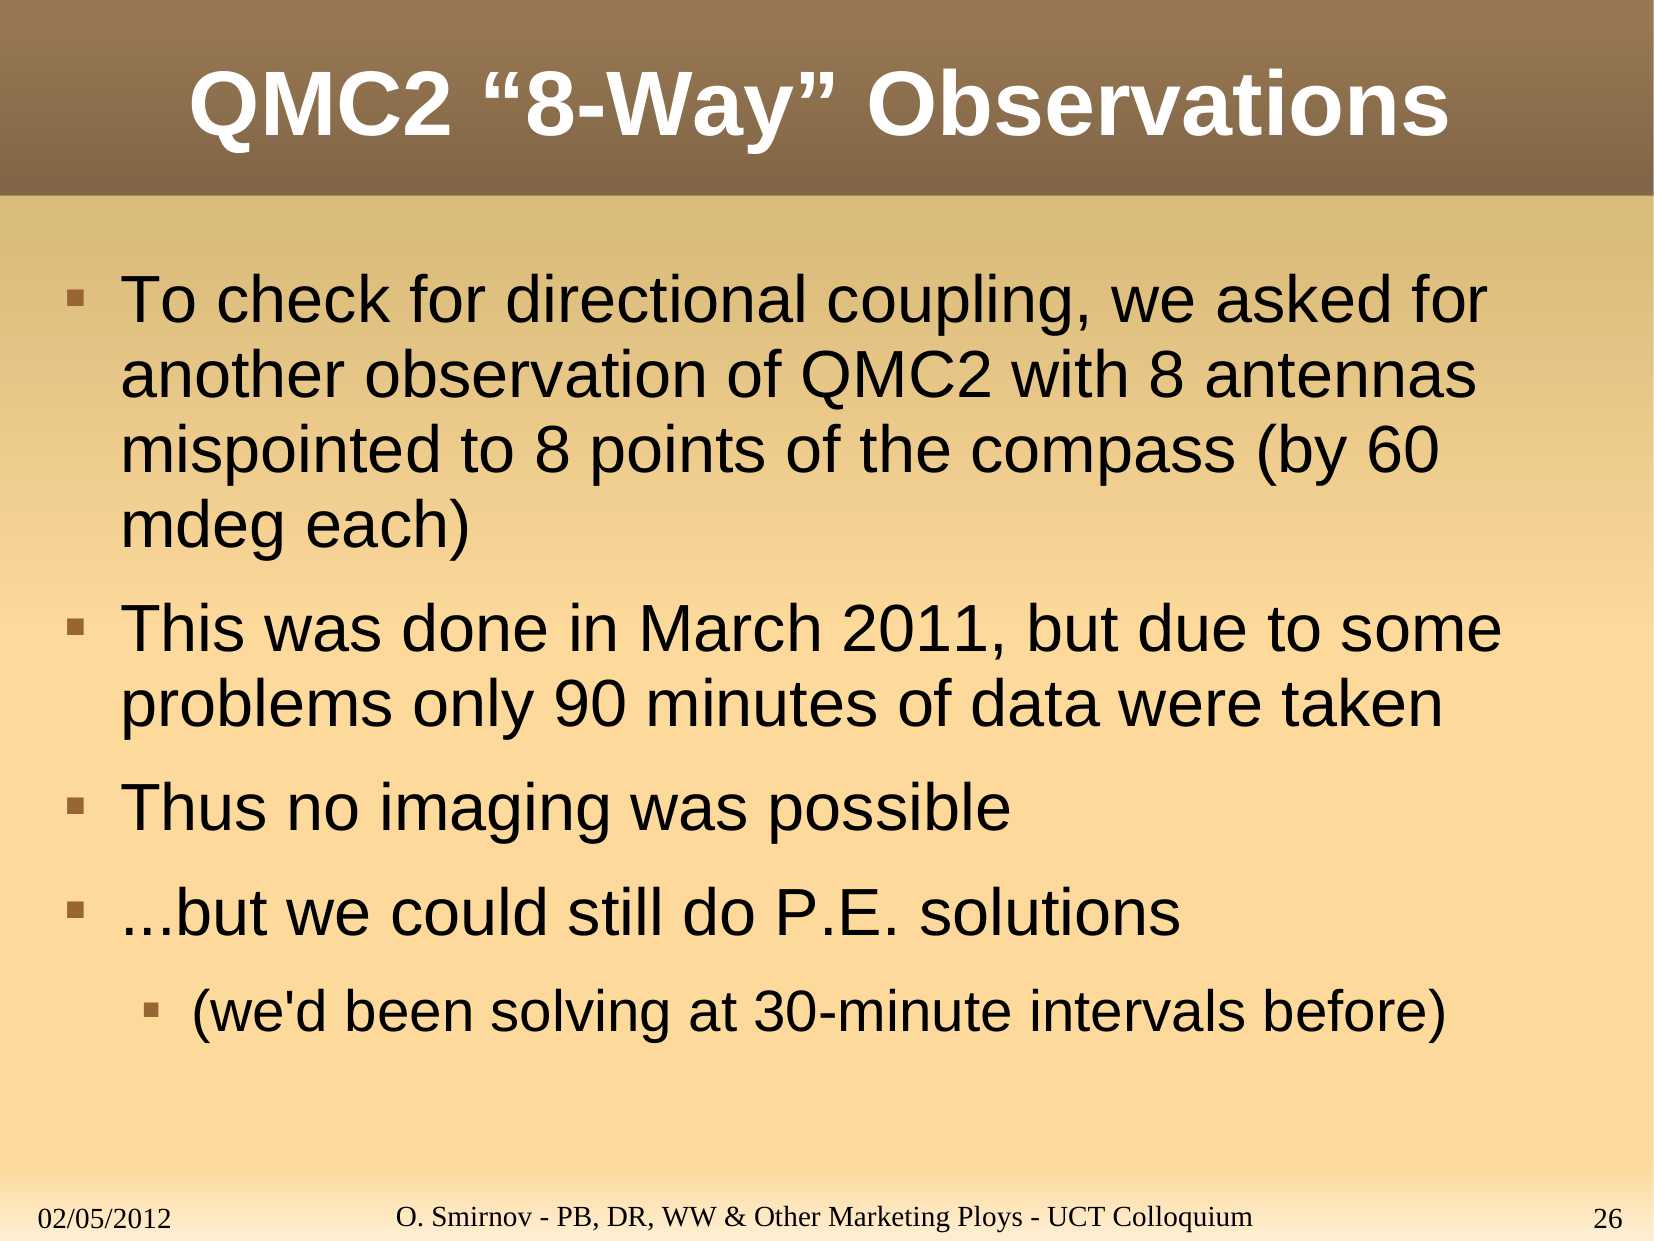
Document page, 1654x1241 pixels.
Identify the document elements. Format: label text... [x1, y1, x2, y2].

list To check for directional coupling, we asked for another observation of QMC2 with 8 antennas mispointed to 8 points of the compass (by 60 mdeg each) This was done in March 2011, but due to some problems only 90 minutes of data were taken Thus no imaging was possible ...but we could still do P.E. solutions (we'd been solving at 30-minute intervals before) [49, 262, 1613, 1163]
picture [0, 0, 1654, 1241]
title QMC2 “8-Way” Observations [76, 7, 1565, 200]
